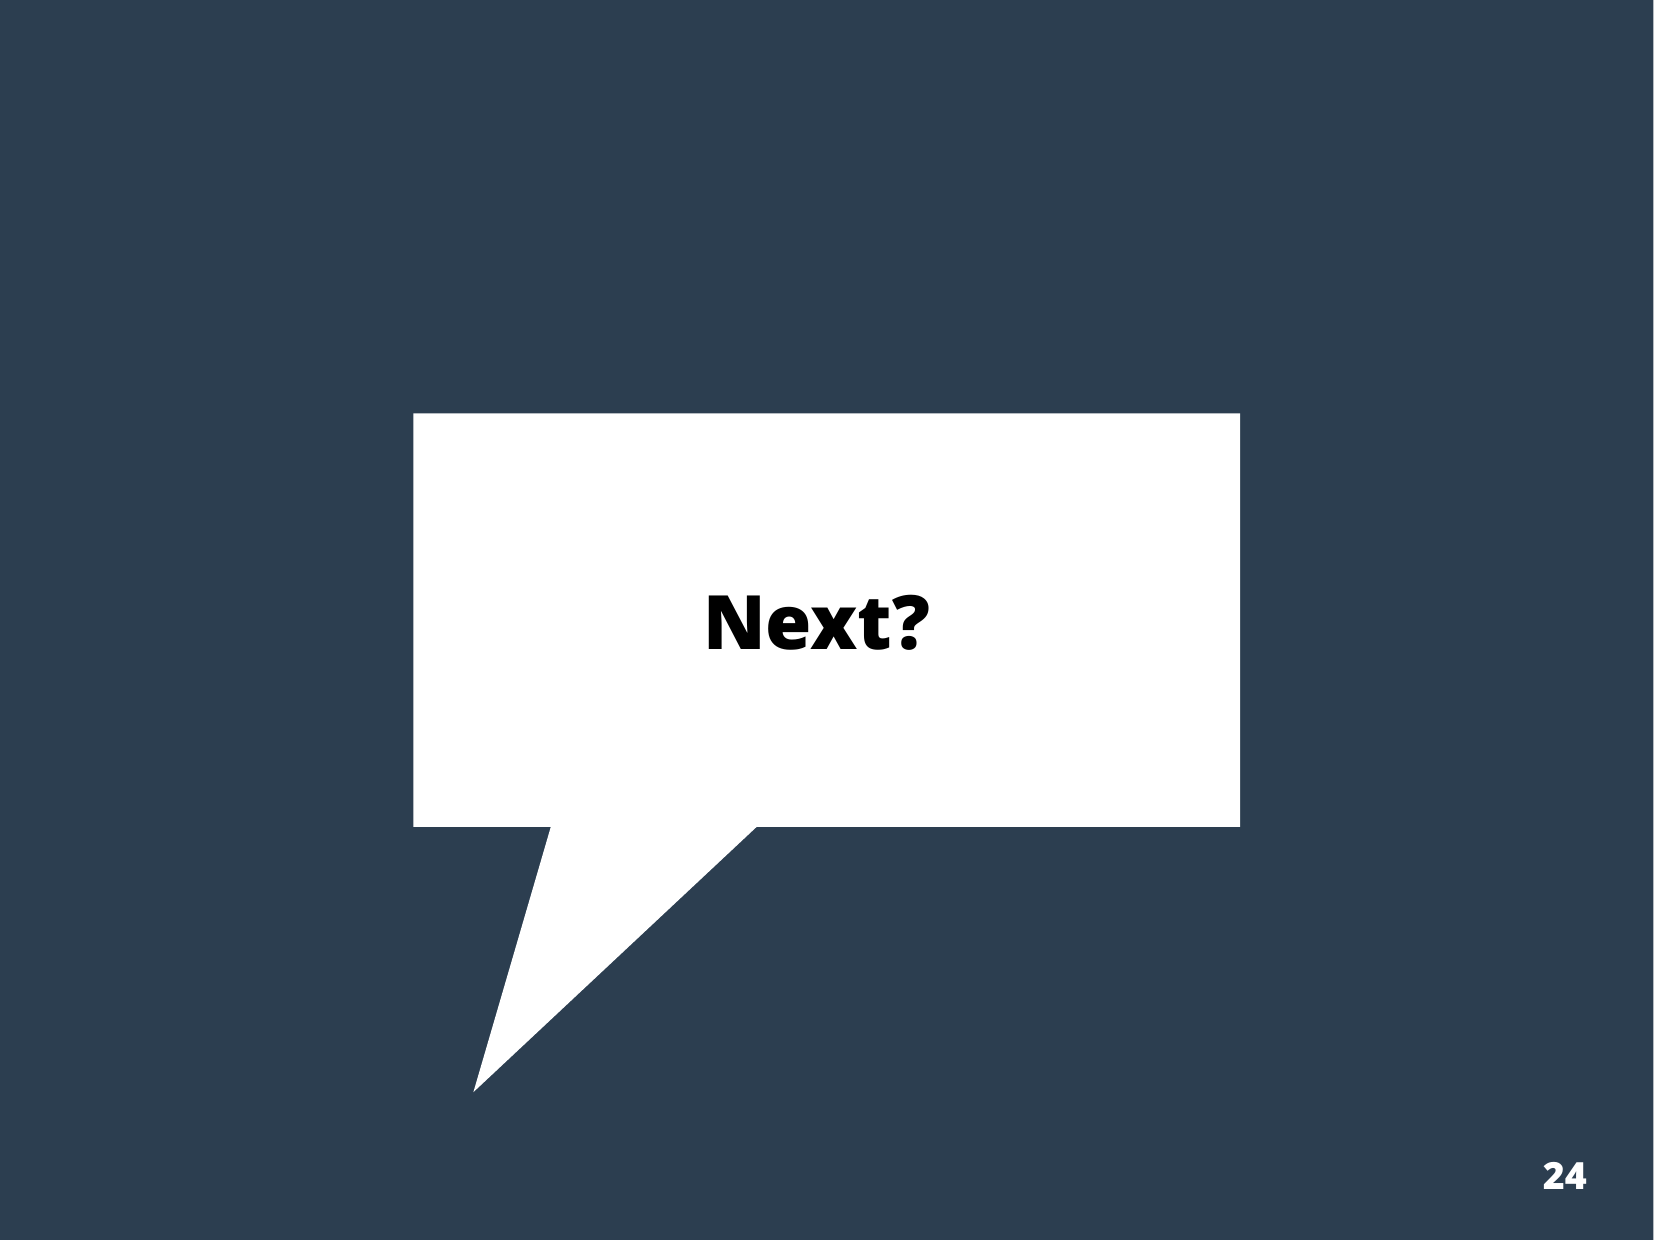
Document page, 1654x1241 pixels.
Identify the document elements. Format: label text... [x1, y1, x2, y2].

title Next? [442, 442, 1211, 798]
